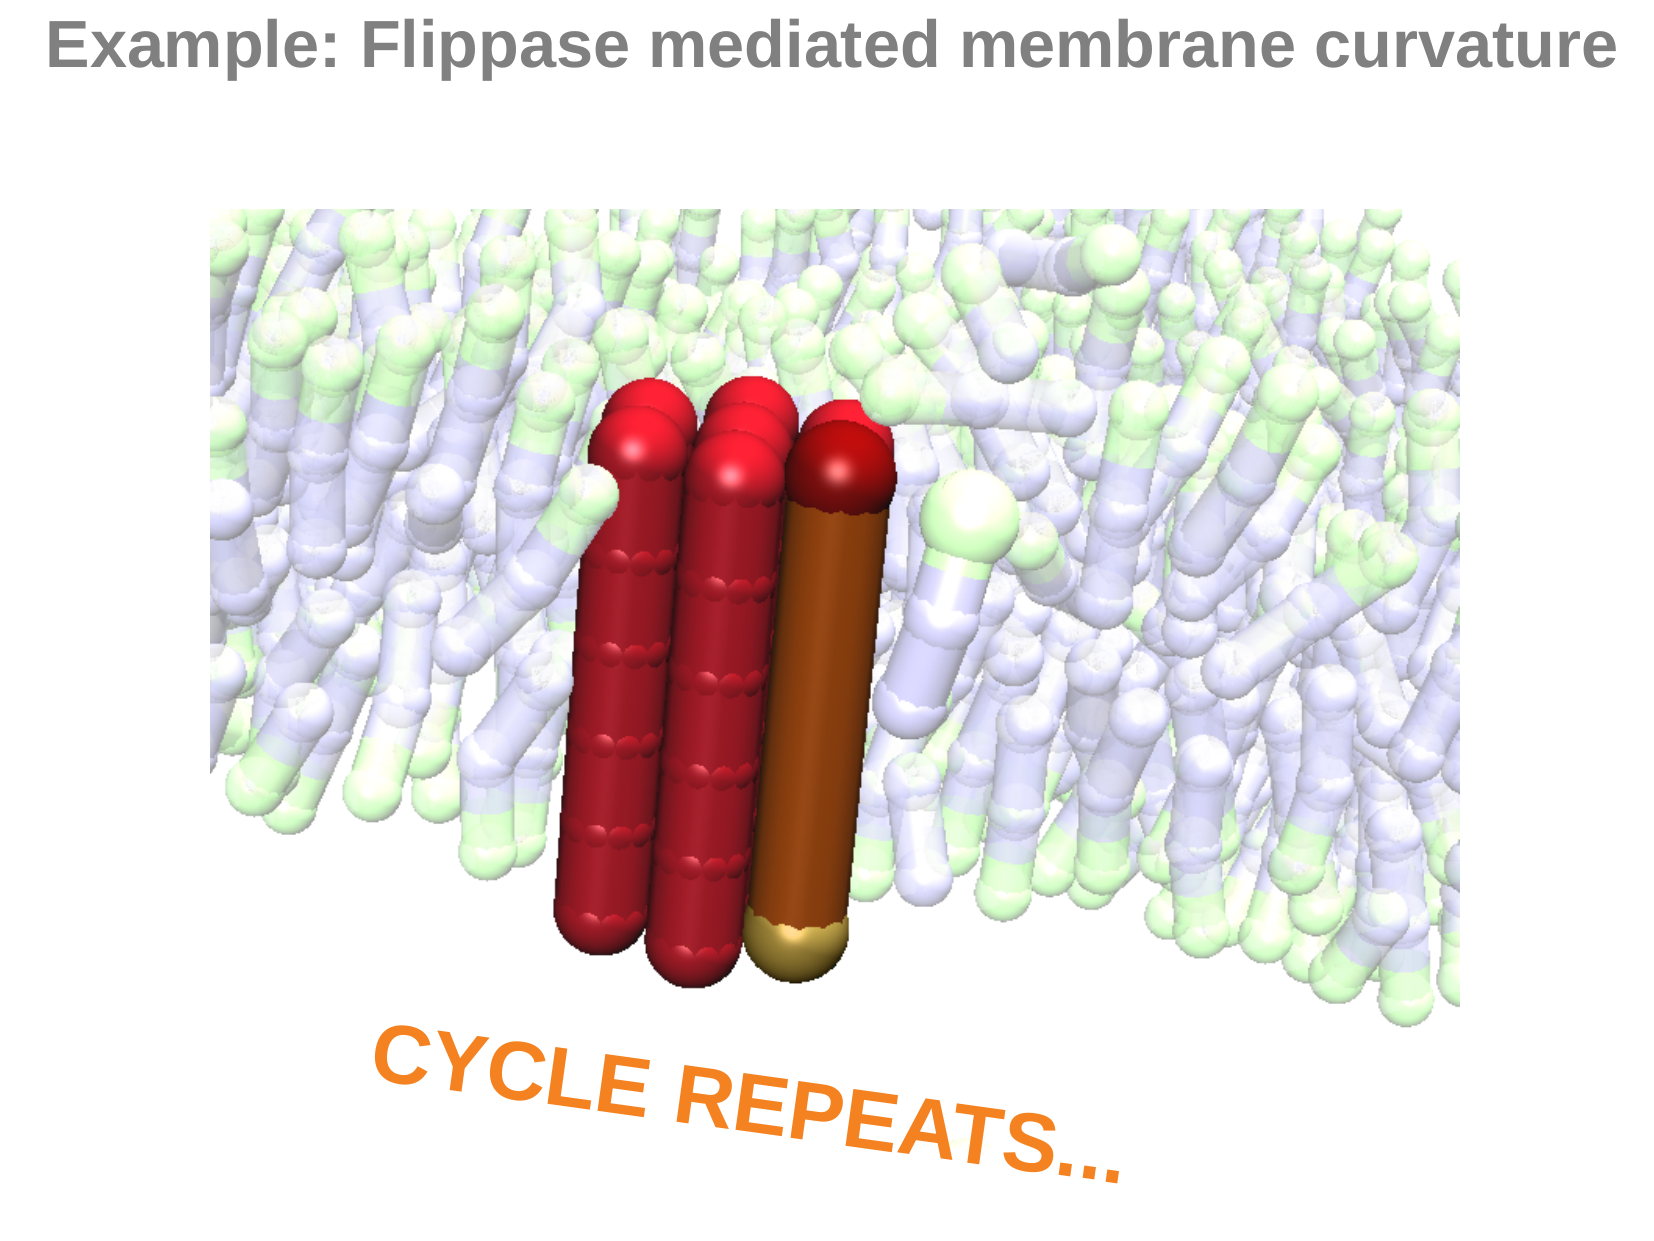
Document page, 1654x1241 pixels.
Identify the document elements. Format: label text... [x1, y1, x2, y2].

text_box CYCLE REPEATS... [345, 996, 1198, 1241]
picture [210, 209, 1460, 1148]
text_box Example: Flippase mediated membrane curvature [0, 0, 1654, 92]
